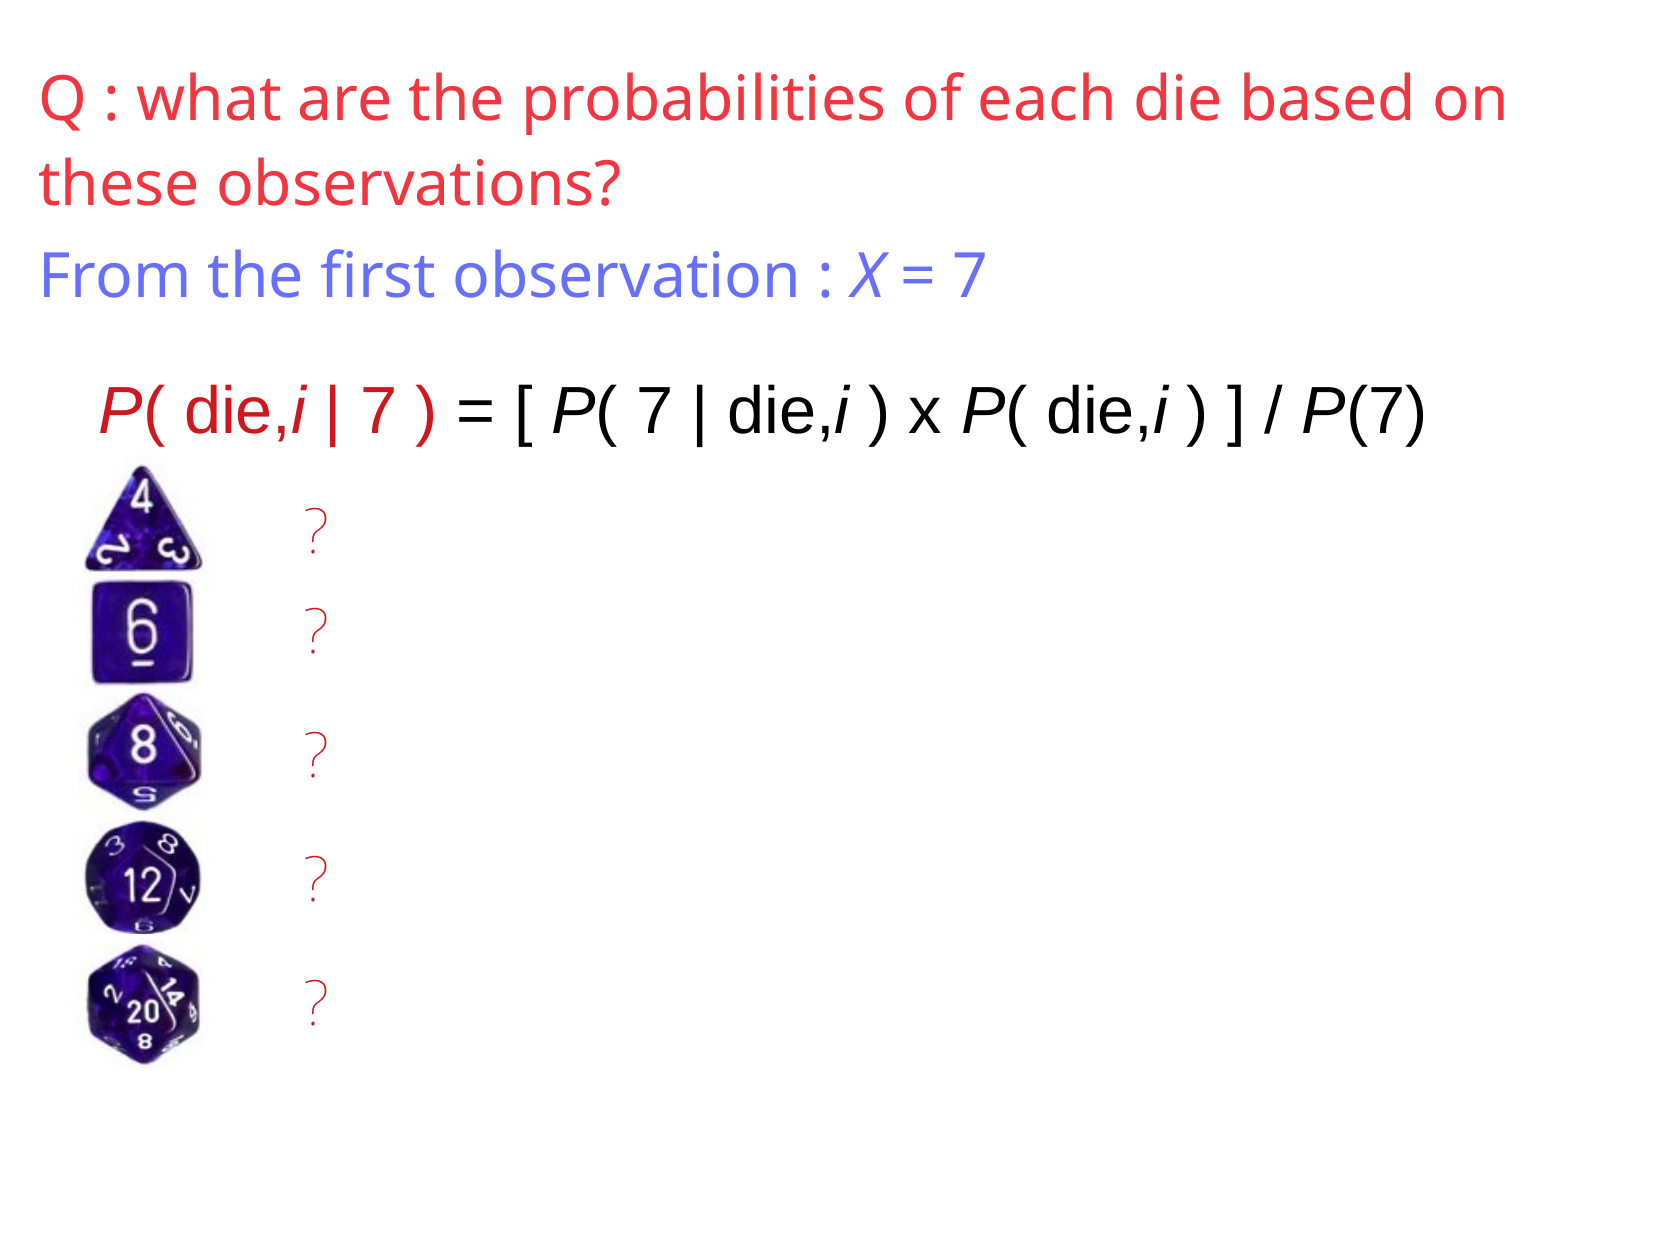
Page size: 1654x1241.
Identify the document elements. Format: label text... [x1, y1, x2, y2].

text_box ? [289, 479, 354, 564]
picture [71, 453, 214, 1070]
text_box ? [289, 827, 354, 913]
text_box ? [289, 951, 354, 1037]
text_box From the first observation : X = 7 [23, 223, 1647, 378]
text_box ? [289, 703, 354, 789]
text_box Q : what are the probabilities of each die based on these observations? [23, 46, 1647, 201]
text_box ? [289, 579, 354, 665]
text_box P( die,i | 7 ) = [ P( 7 | die,i ) x P( die,i ) ] / P(7) [84, 378, 1543, 455]
